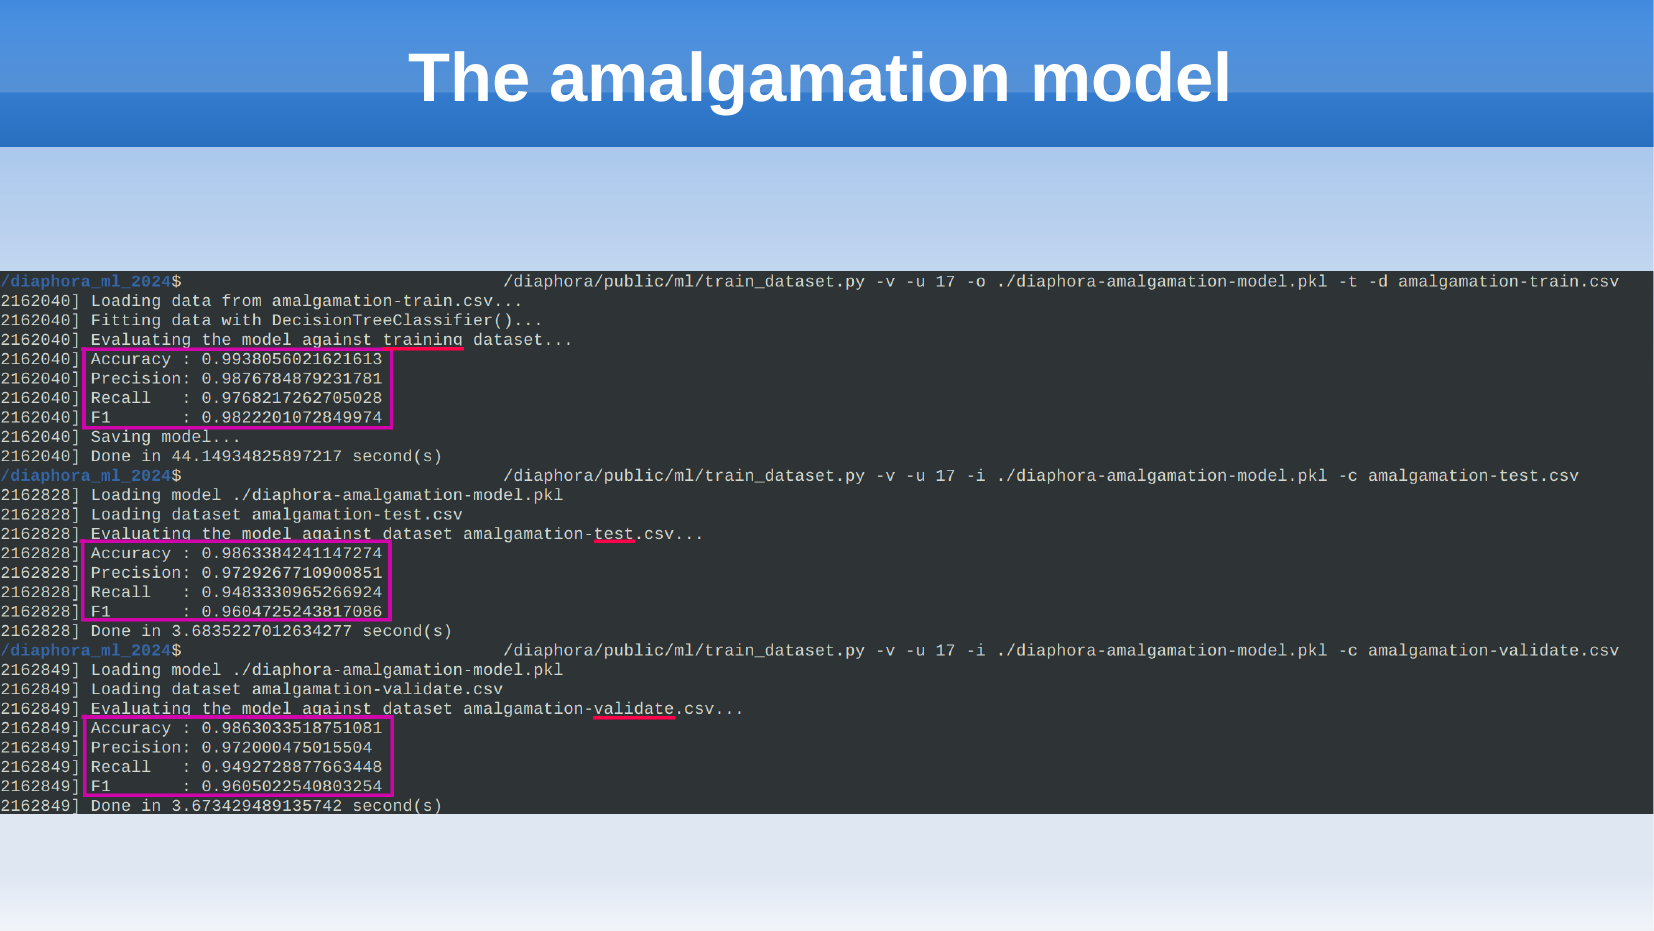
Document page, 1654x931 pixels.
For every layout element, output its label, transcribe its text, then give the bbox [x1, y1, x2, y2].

picture [0, 0, 1654, 931]
title The amalgamation model [76, 0, 1565, 156]
